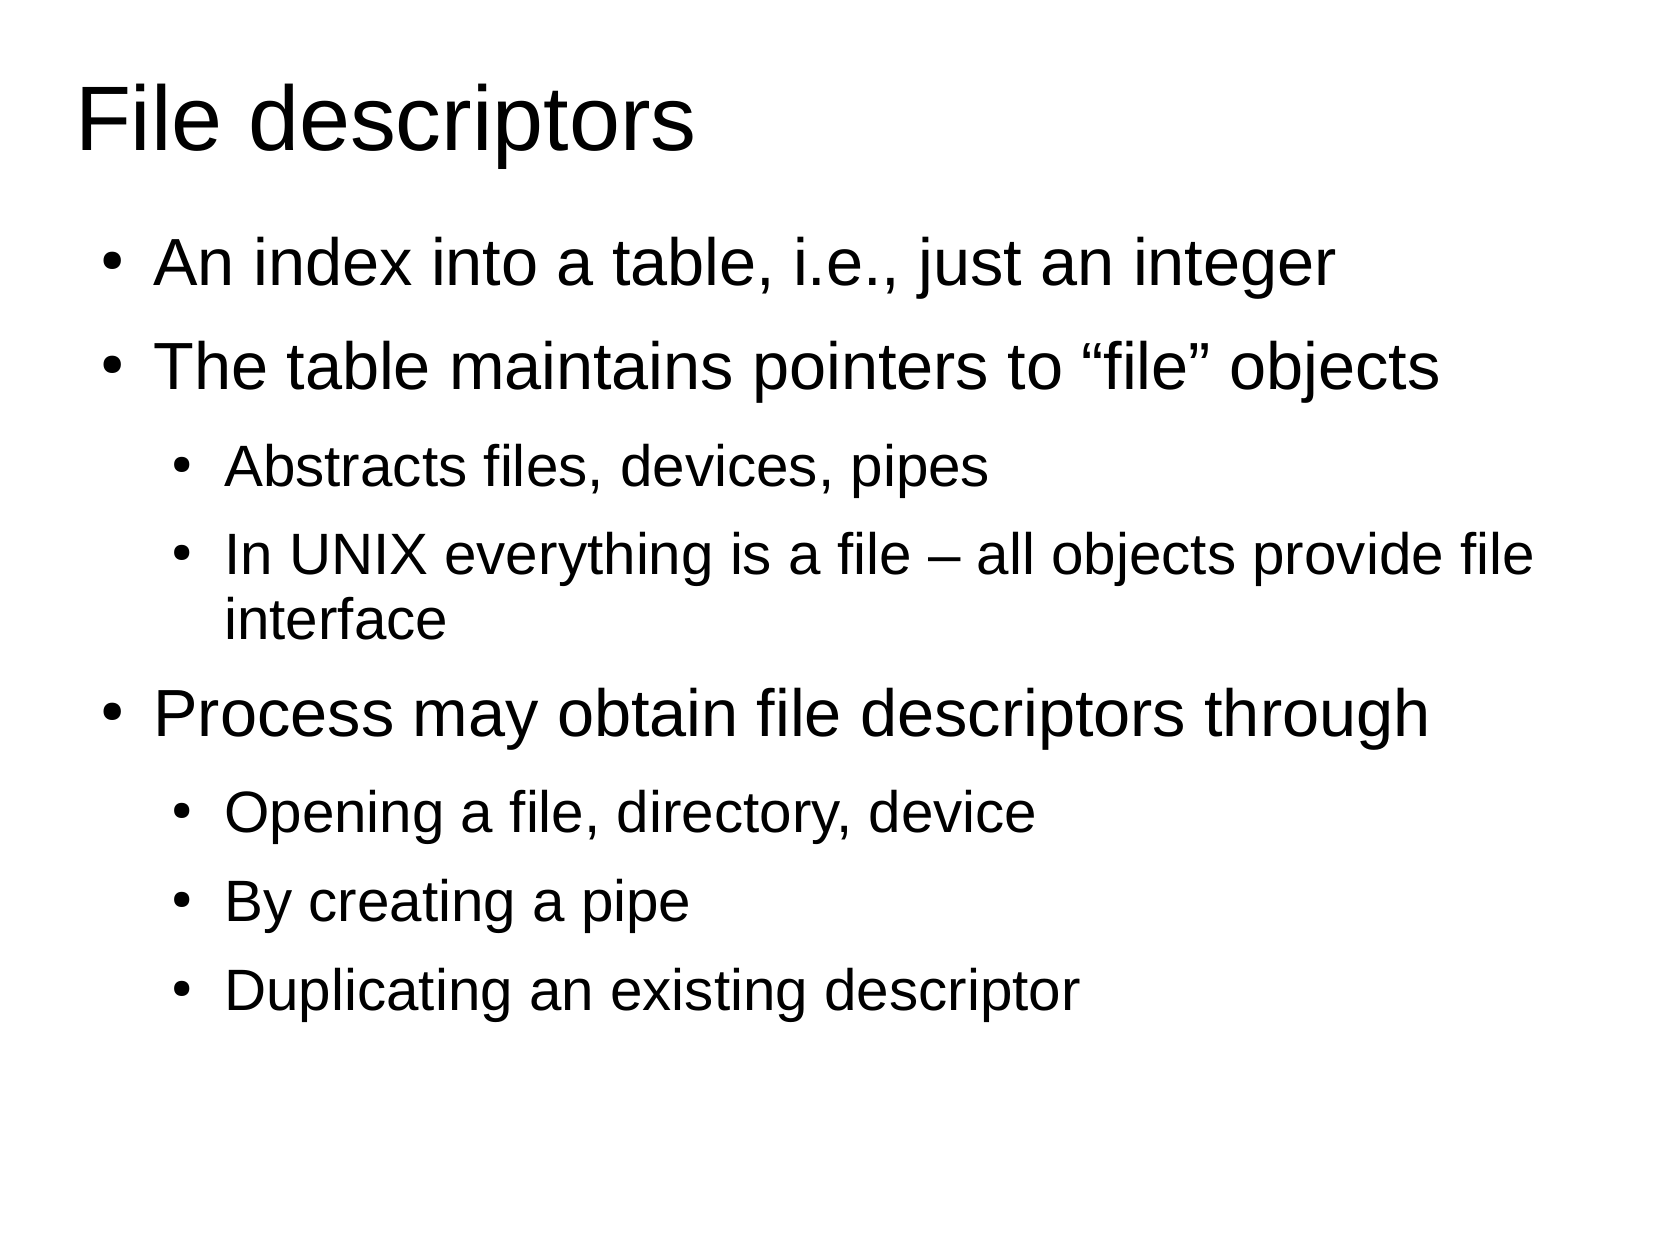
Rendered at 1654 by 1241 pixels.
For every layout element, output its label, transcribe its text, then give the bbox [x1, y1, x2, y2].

list An index into a table, i.e., just an integer The table maintains pointers to “file” objects Abstracts files, devices, pipes In UNIX everything is a file – all objects provide file interface Process may obtain file descriptors through Opening a file, directory, device By creating a pipe Duplicating an existing descriptor [82, 225, 1571, 1163]
title File descriptors [75, 49, 1538, 188]
